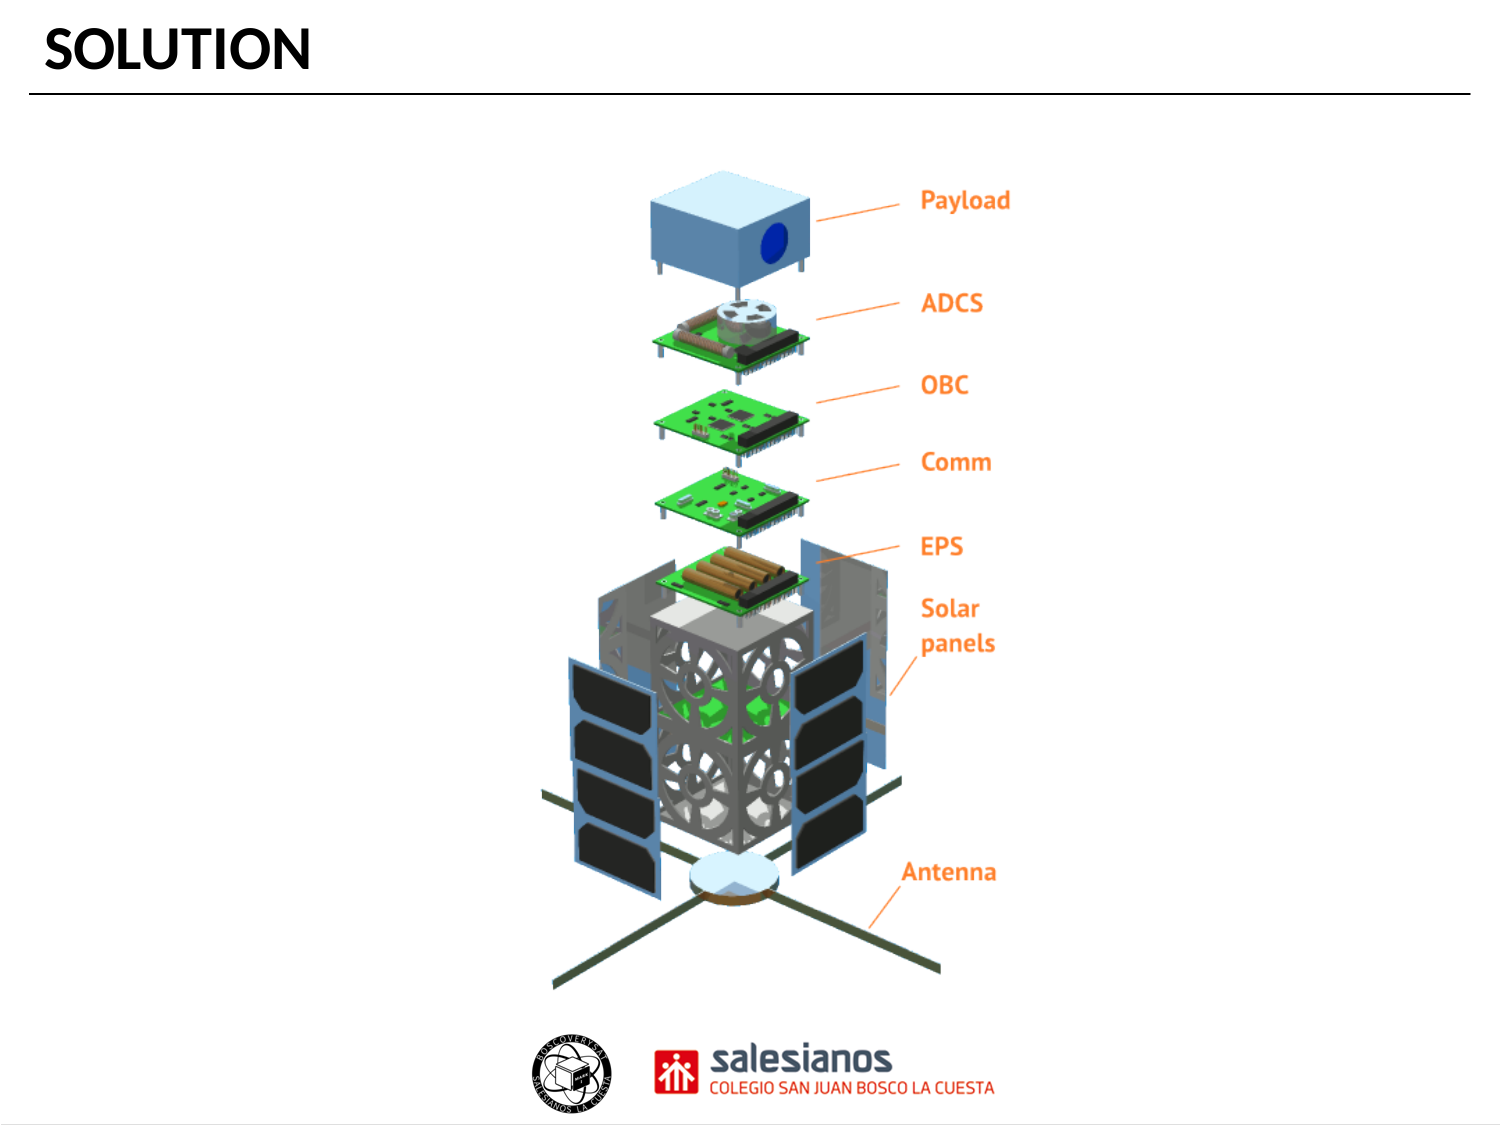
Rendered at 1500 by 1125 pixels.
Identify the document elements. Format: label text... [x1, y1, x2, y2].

text_box SOLUTION [29, 0, 1472, 90]
picture [0, 0, 1500, 1125]
